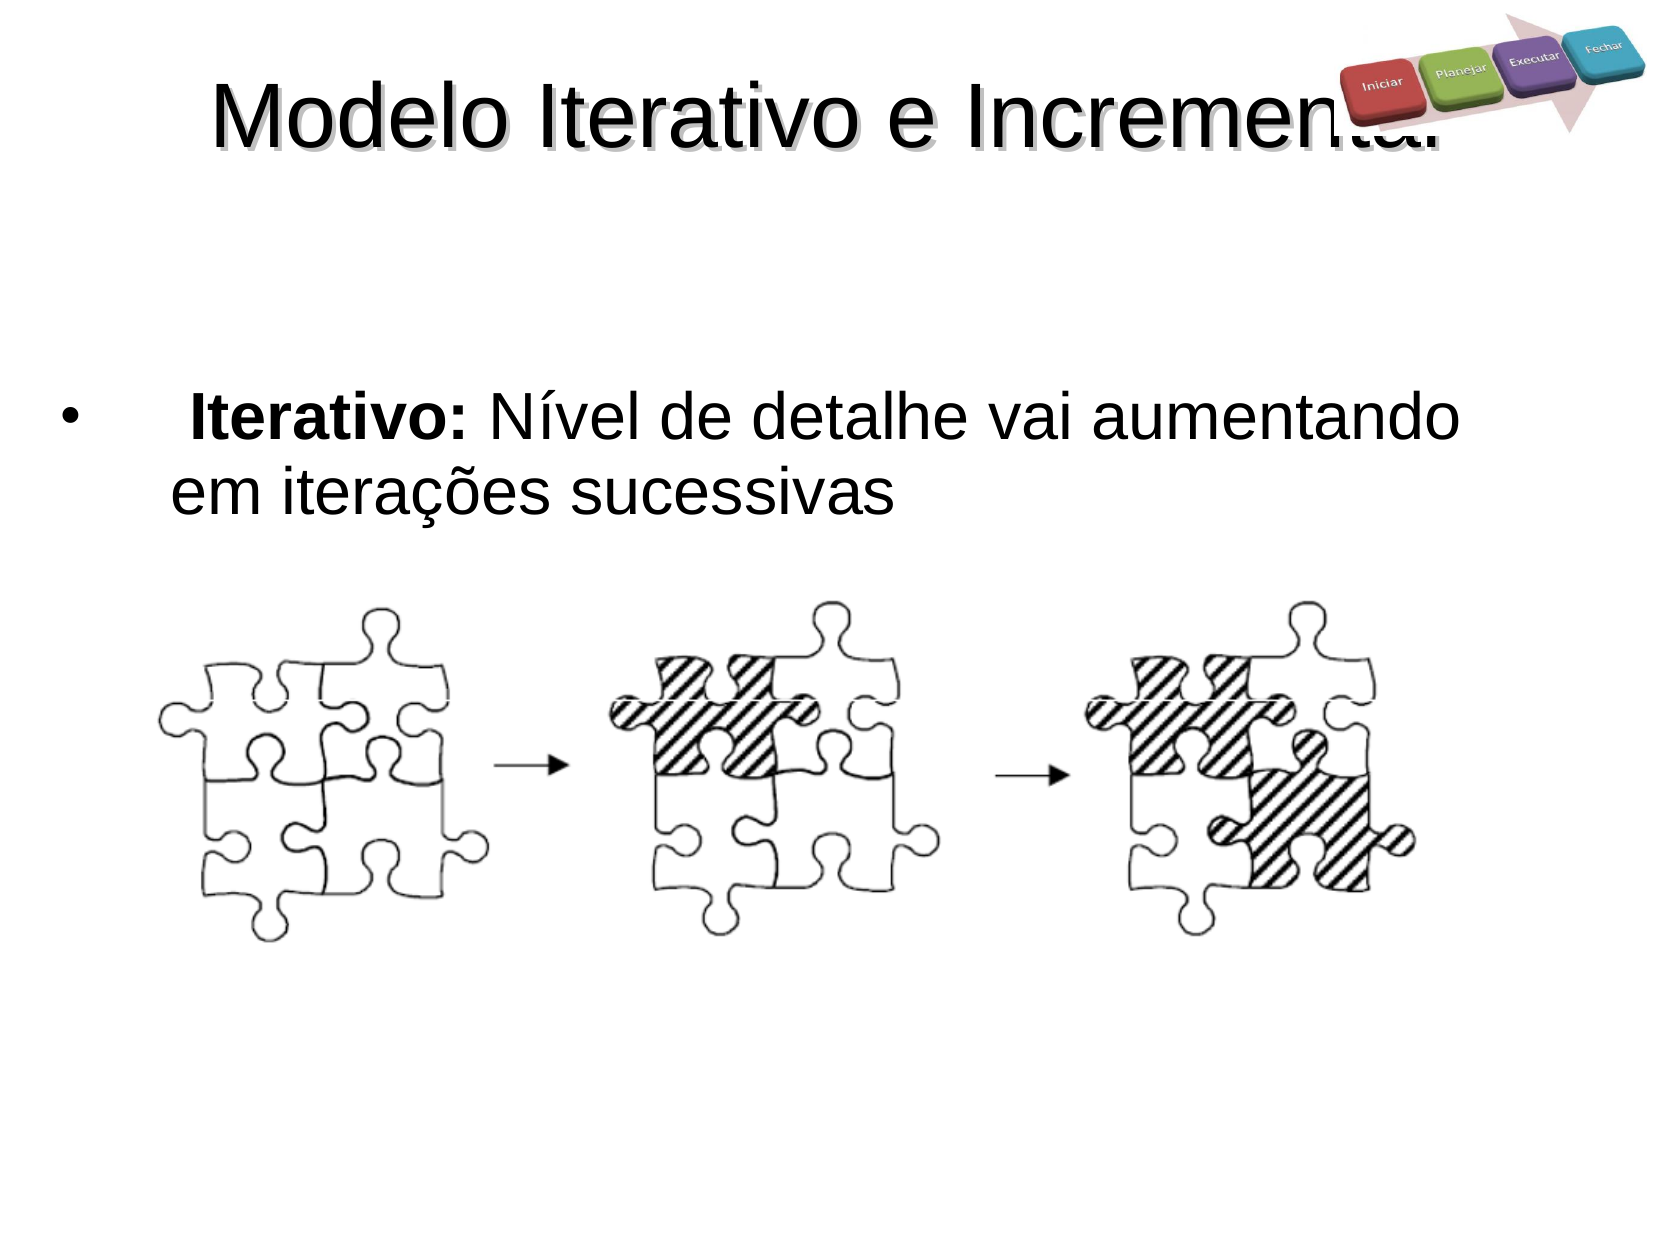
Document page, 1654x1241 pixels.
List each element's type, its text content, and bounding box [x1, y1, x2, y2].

text_box Iterativo: Nível de detalhe vai aumentando em iterações sucessivas [59, 360, 1572, 549]
chart [153, 584, 1429, 952]
title Modelo Iterativo e Incremental [82, 17, 1571, 210]
chart [1334, 13, 1647, 136]
